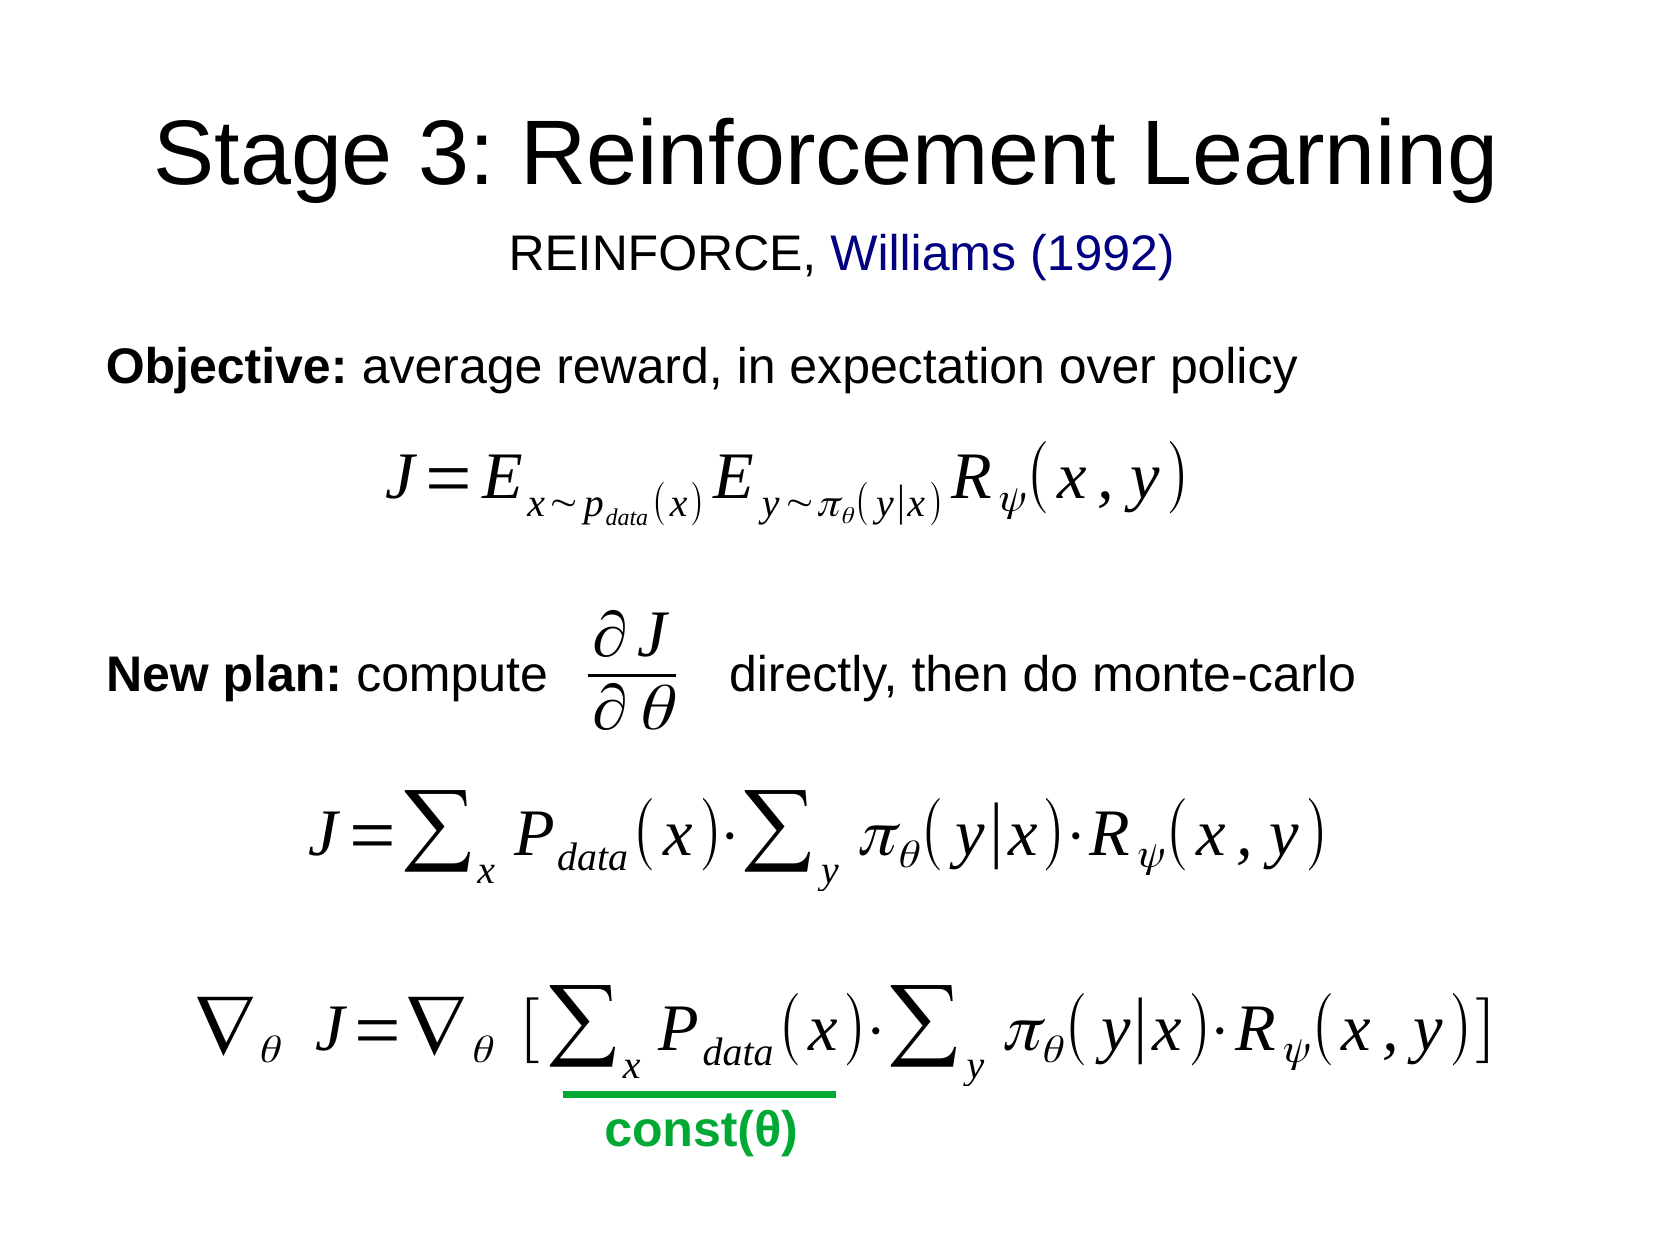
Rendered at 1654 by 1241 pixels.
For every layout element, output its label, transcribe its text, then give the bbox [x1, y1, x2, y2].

text_box const(θ) [584, 1094, 819, 1226]
chart [578, 597, 686, 735]
title Stage 3: Reinforcement Learning [82, 49, 1571, 257]
text_box Objective: average reward, in expectation over policy [91, 331, 1450, 458]
text_box REINFORCE, Williams (1992) [493, 217, 1249, 331]
chart [377, 437, 1196, 531]
chart [300, 786, 1334, 891]
chart [188, 981, 1500, 1086]
text_box New plan: compute directly, then do monte-carlo [91, 638, 1450, 765]
